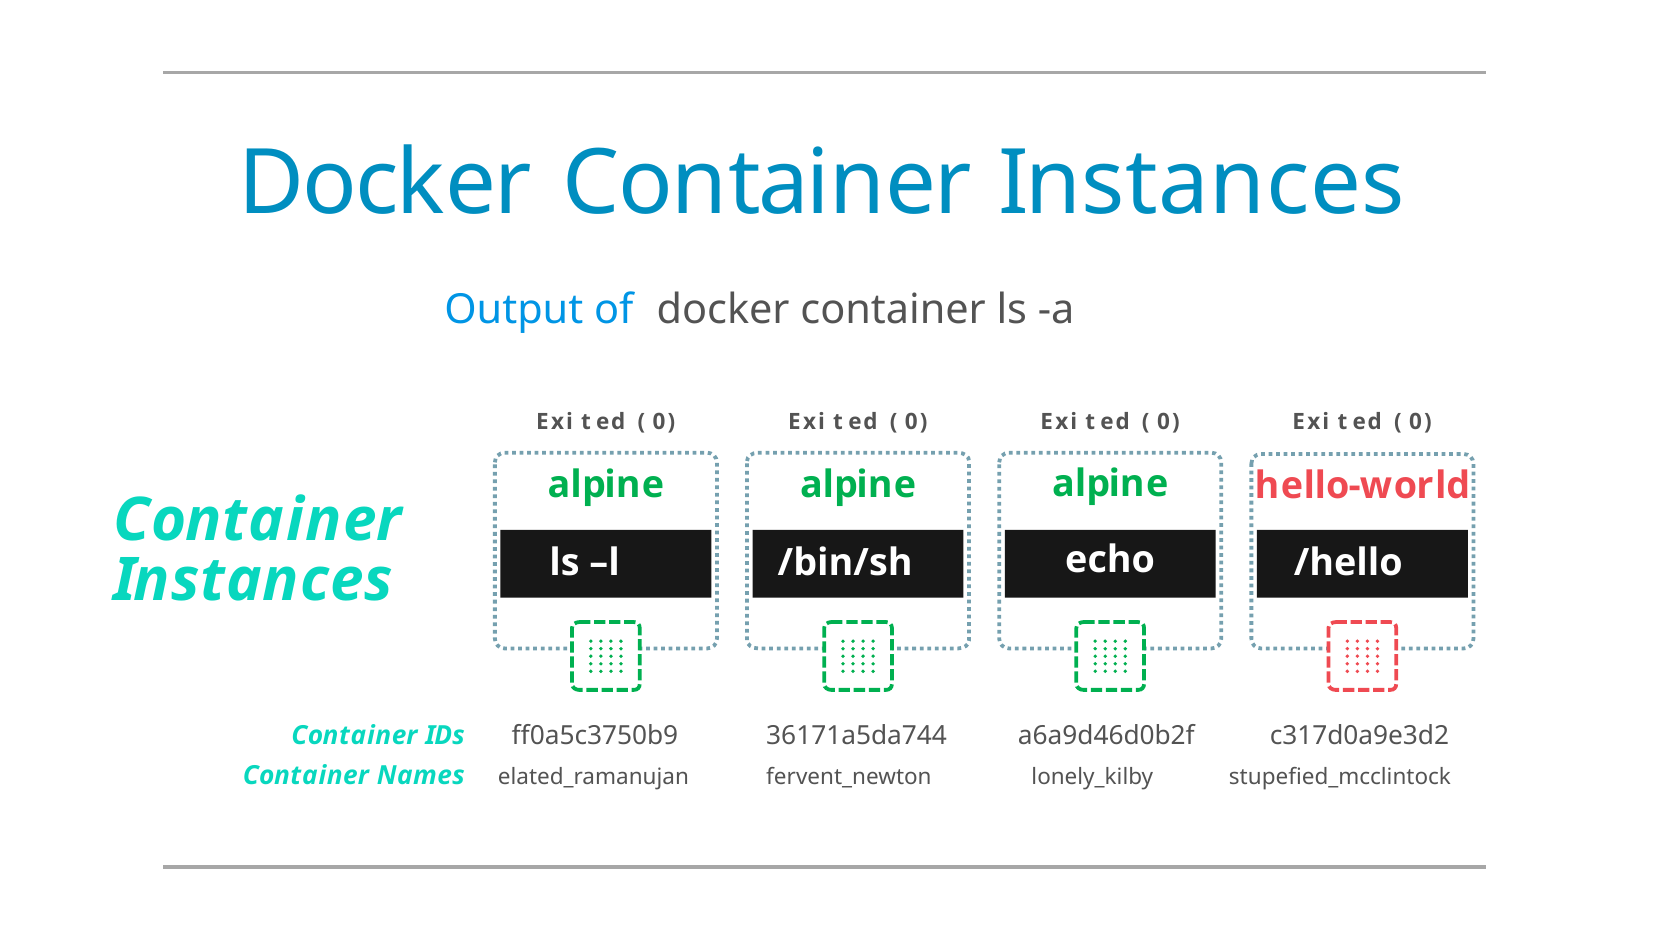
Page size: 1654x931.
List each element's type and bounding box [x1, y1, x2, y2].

picture [87, 37, 1571, 907]
